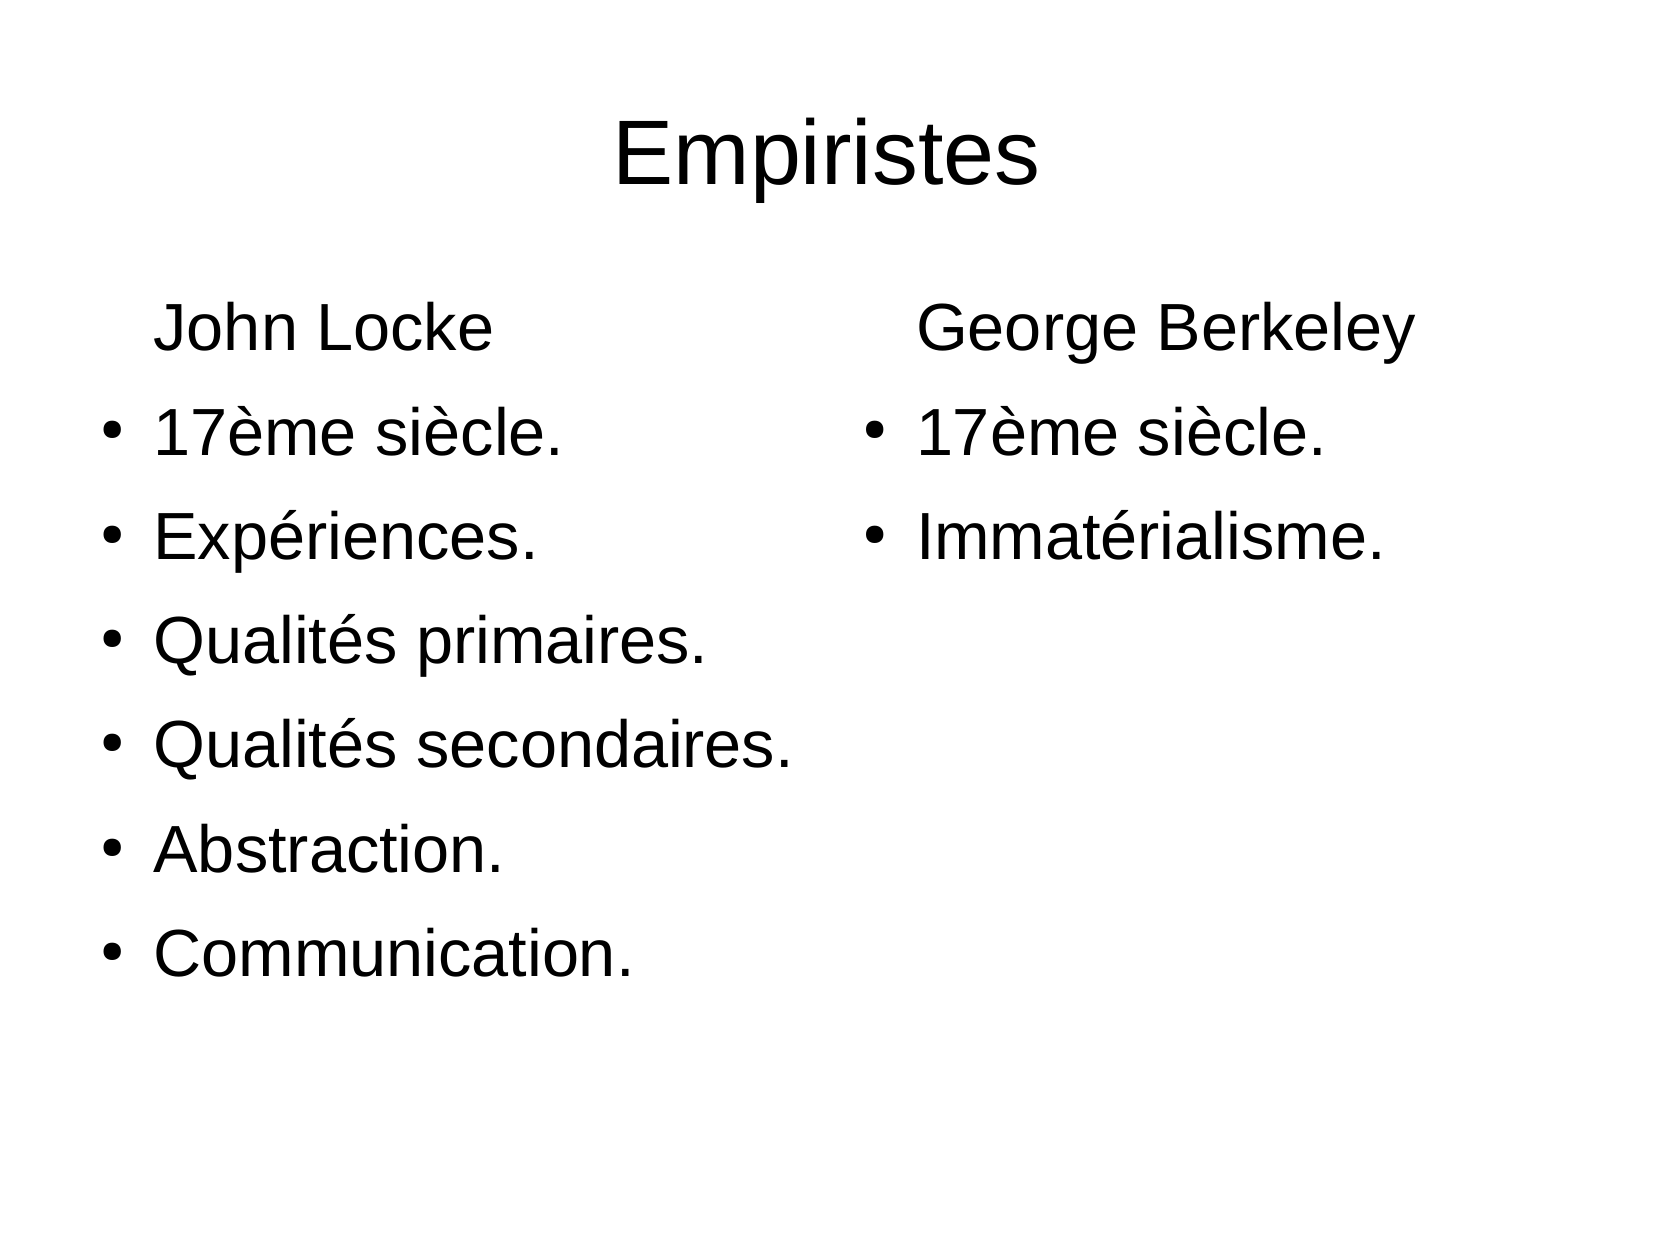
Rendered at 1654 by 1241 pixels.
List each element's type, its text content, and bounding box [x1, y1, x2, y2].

list George Berkeley 17ème siècle. Immatérialisme. [845, 290, 1572, 1010]
title Empiristes [82, 49, 1571, 257]
list John Locke 17ème siècle. Expériences. Qualités primaires. Qualités secondaires. Abstraction. Communication. [82, 290, 809, 1010]
